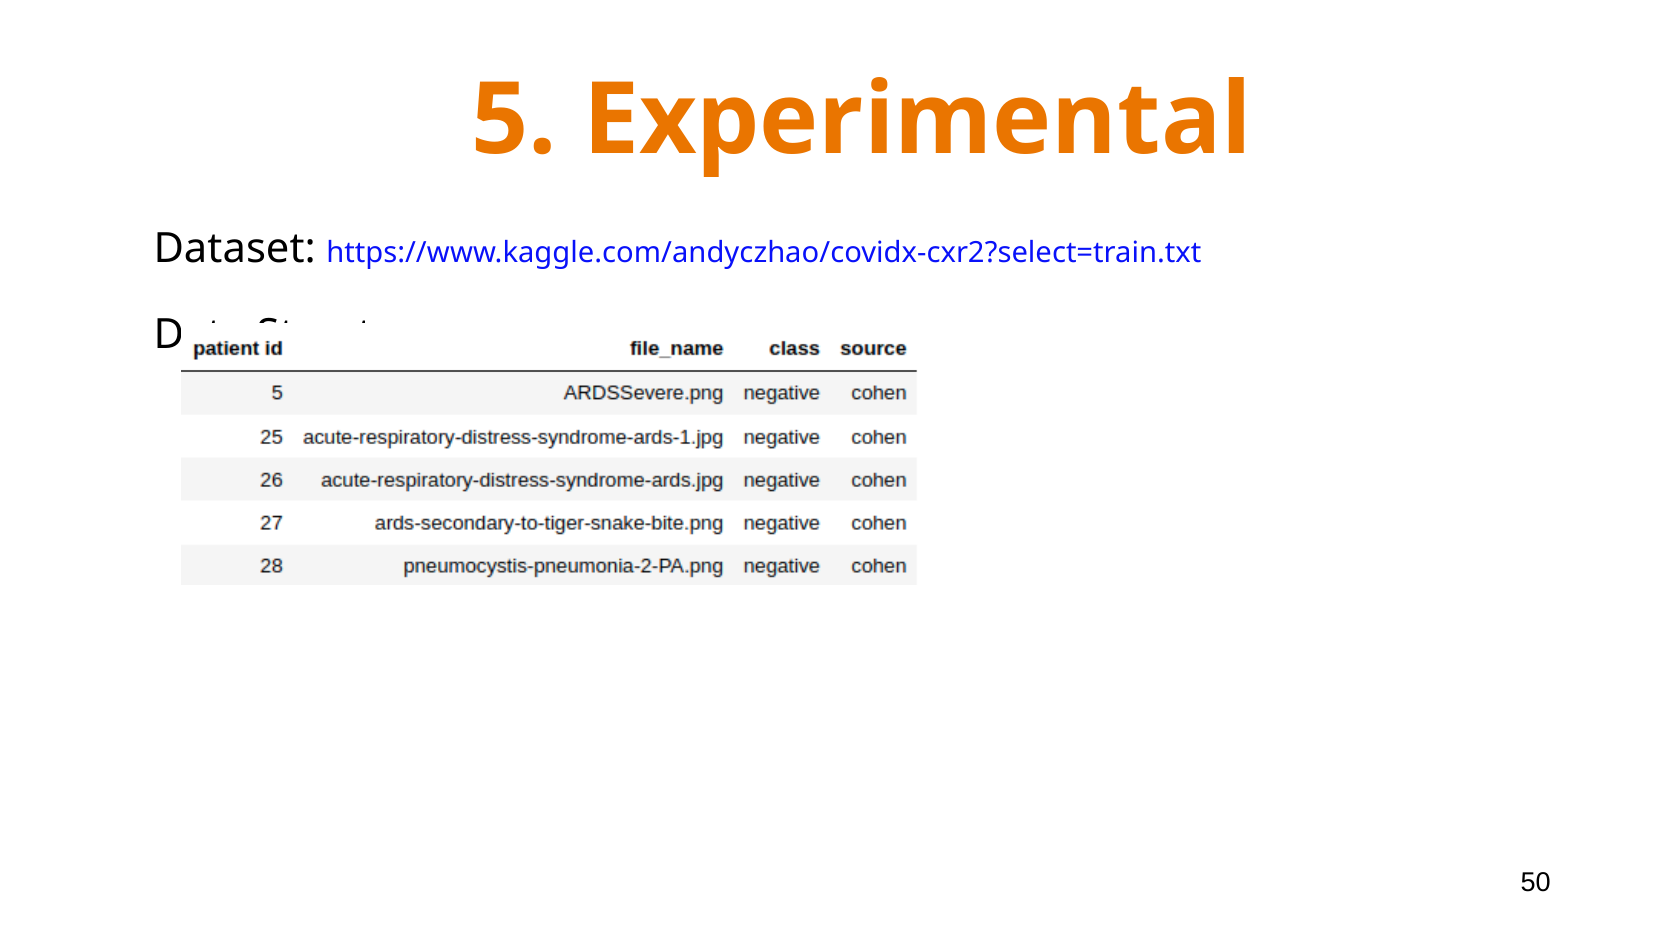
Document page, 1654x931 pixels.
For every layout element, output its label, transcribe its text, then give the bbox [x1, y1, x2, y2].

title 5. Experimental [82, 37, 1571, 193]
list Dataset: https://www.kaggle.com/andyczhao/covidx-cxr2?select=train.txt Data Structure [82, 217, 1571, 758]
picture [181, 323, 960, 586]
